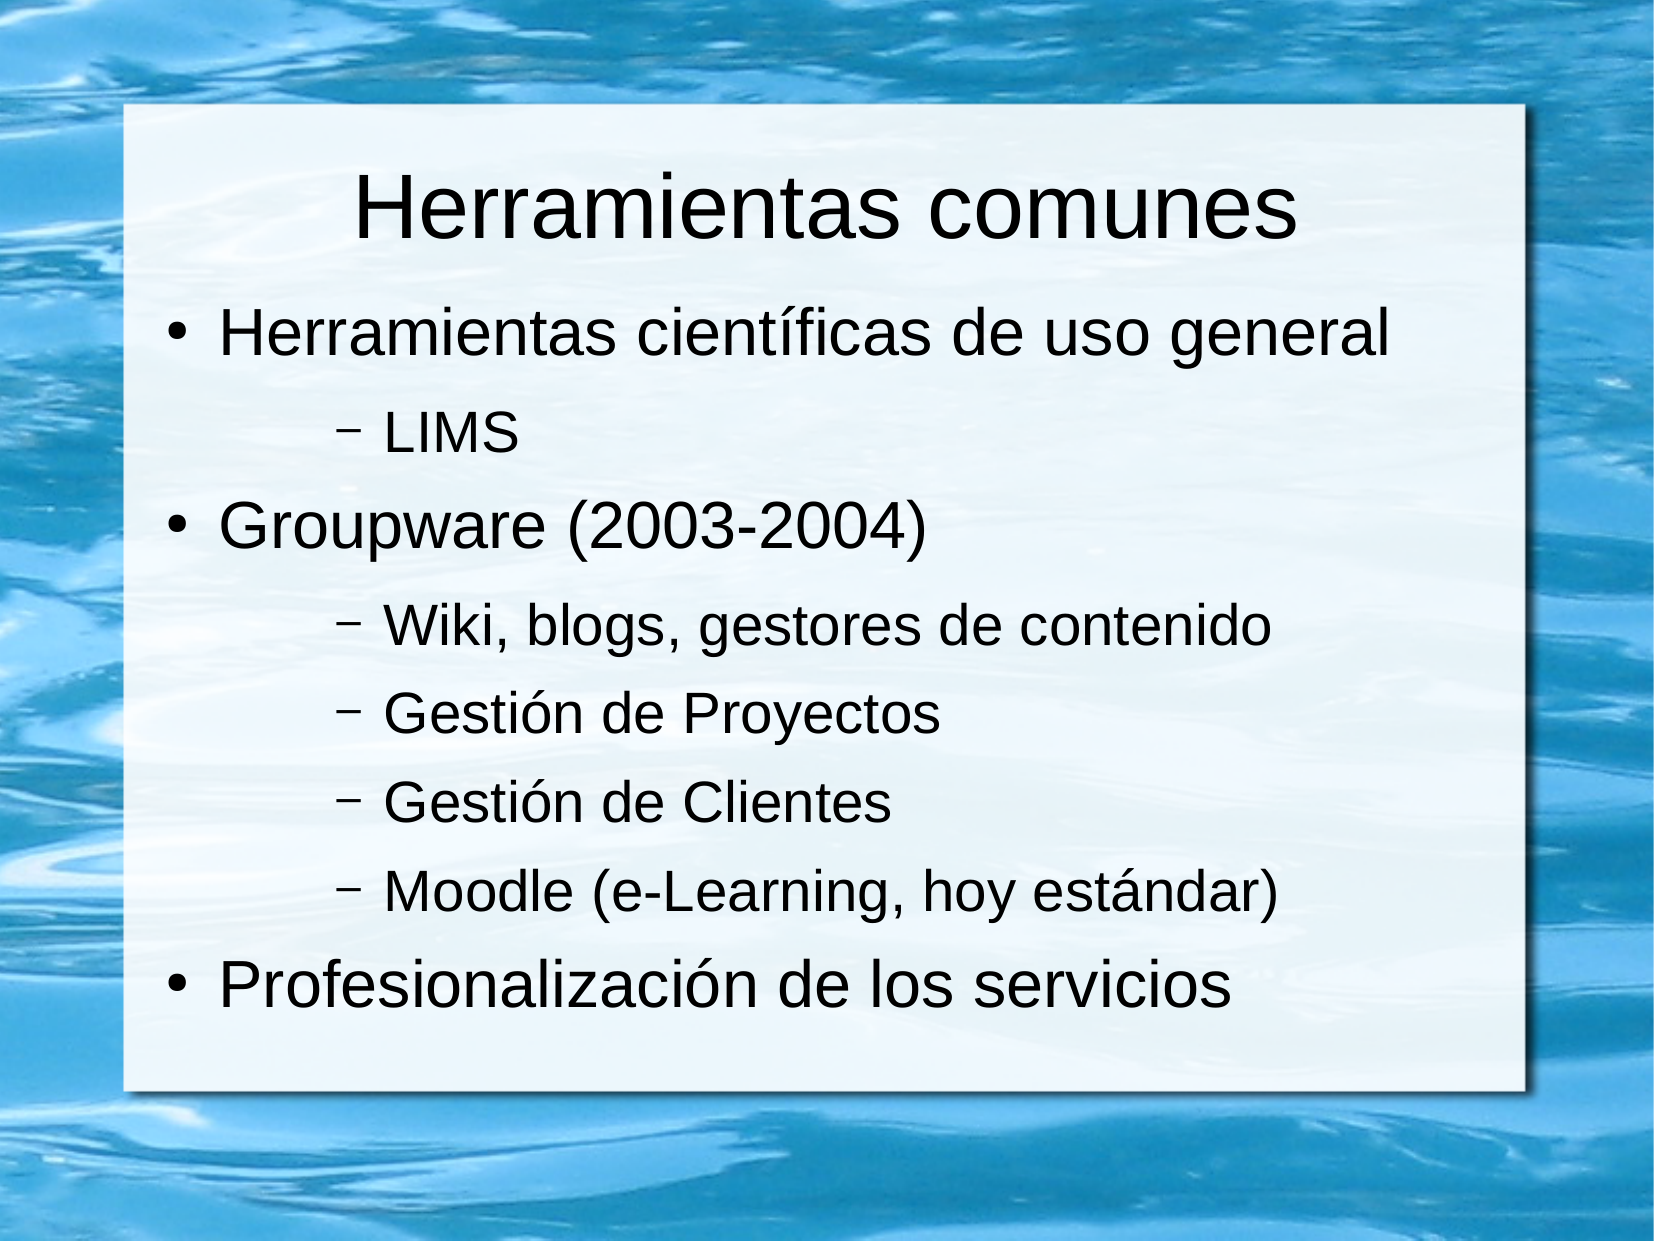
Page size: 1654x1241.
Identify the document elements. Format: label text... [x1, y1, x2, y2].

title Herramientas comunes [147, 118, 1506, 295]
picture [0, 0, 1654, 1241]
list Herramientas científicas de uso general LIMS Groupware (2003-2004) Wiki, blogs, gestores de contenido Gestión de Proyectos Gestión de Clientes Moodle (e-Learning, hoy estándar) Profesionalización de los servicios [147, 295, 1506, 1114]
